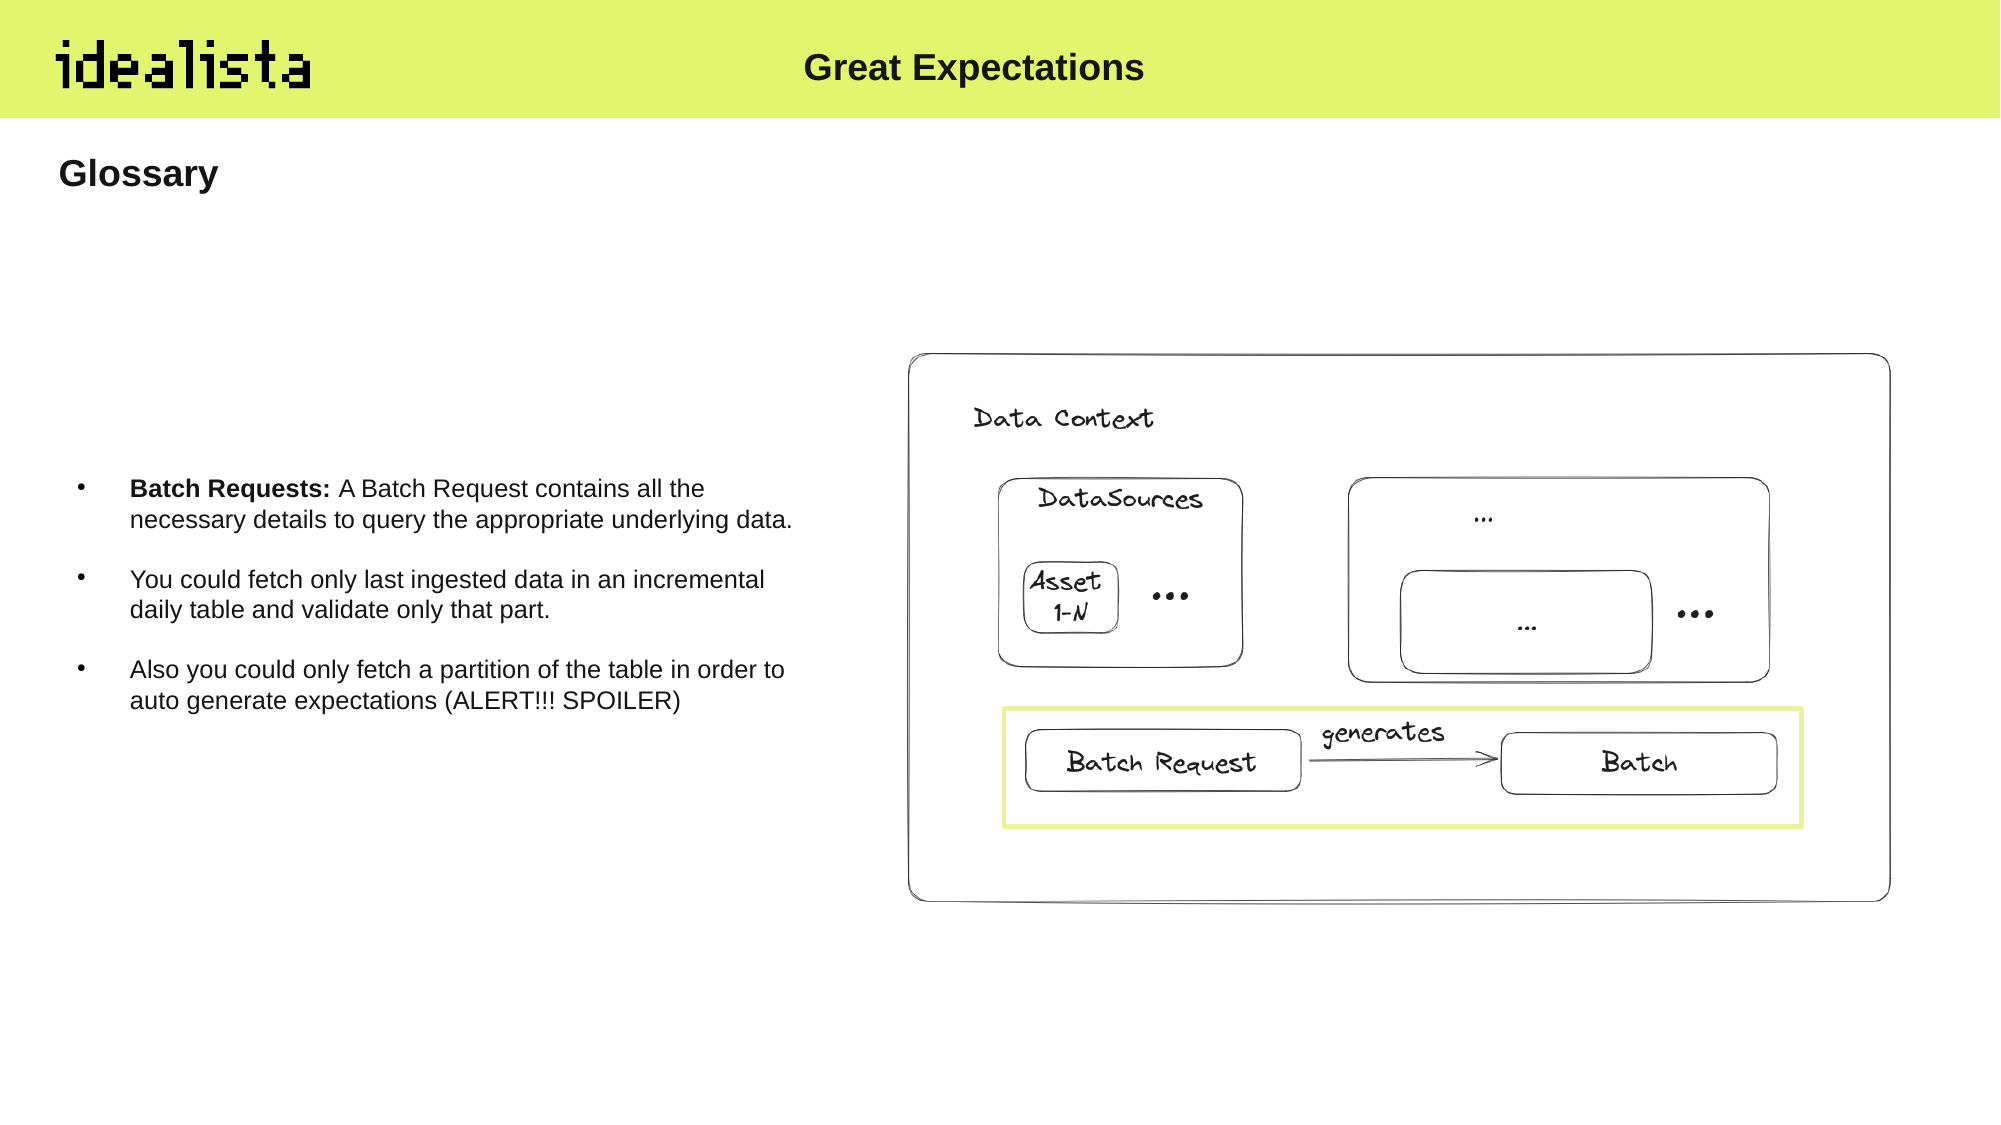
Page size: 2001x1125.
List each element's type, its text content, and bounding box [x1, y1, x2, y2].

picture [53, 36, 318, 92]
title Glossary [58, 147, 1949, 195]
picture [887, 324, 1920, 918]
list Batch Requests: A Batch Request contains all the necessary details to query the appropriate underlying data. You could fetch only last ingested data in an incremental daily table and validate only that part. Also you could only fetch a partition of the table in order to auto generate expectations (ALERT!!! SPOILER) [59, 472, 798, 541]
title Great Expectations [590, 41, 1359, 89]
